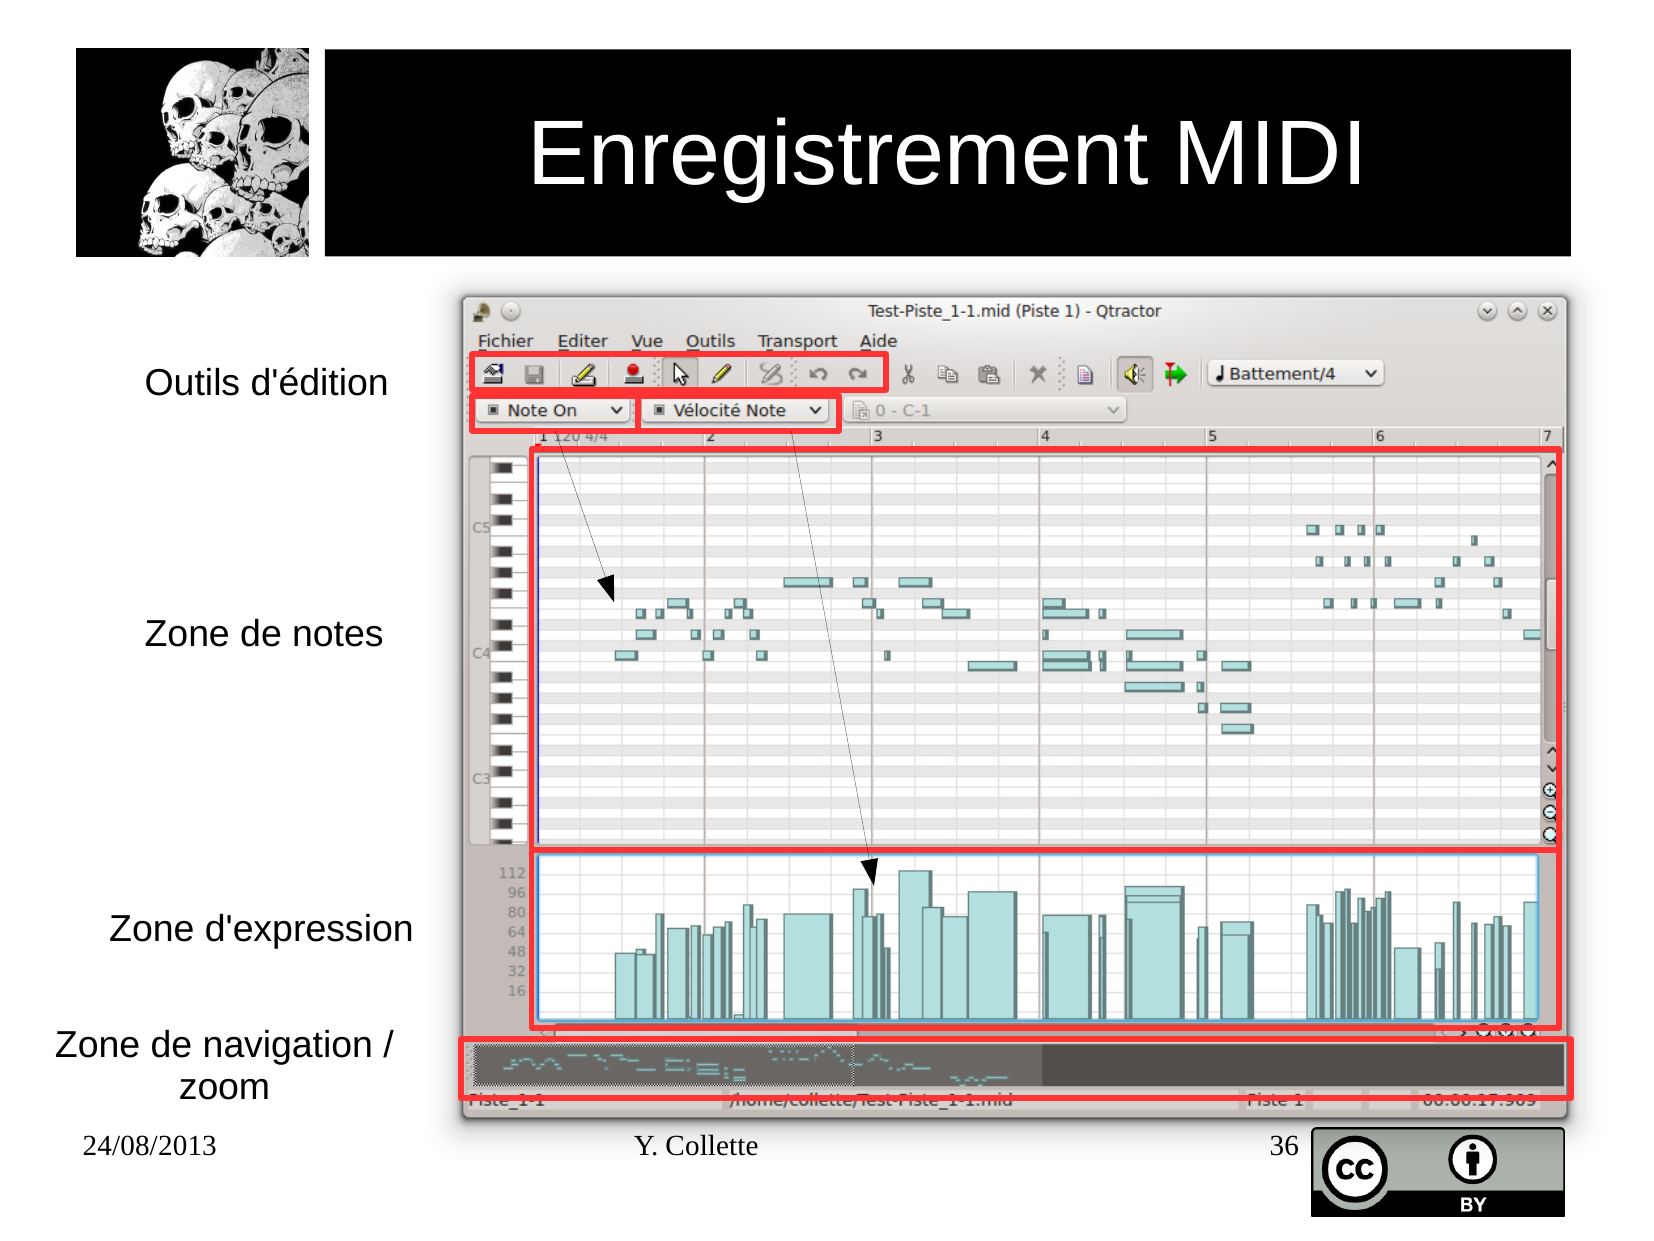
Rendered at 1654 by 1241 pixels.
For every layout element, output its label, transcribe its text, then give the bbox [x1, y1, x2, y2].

text_box Zone de navigation / zoom [23, 1015, 426, 1115]
picture [76, 48, 309, 257]
text_box Outils d'édition [129, 354, 414, 412]
text_box Zone d'expression [94, 899, 438, 957]
picture [411, 245, 1619, 1217]
title Enregistrement MIDI [324, 49, 1571, 257]
text_box Zone de notes [129, 604, 402, 662]
